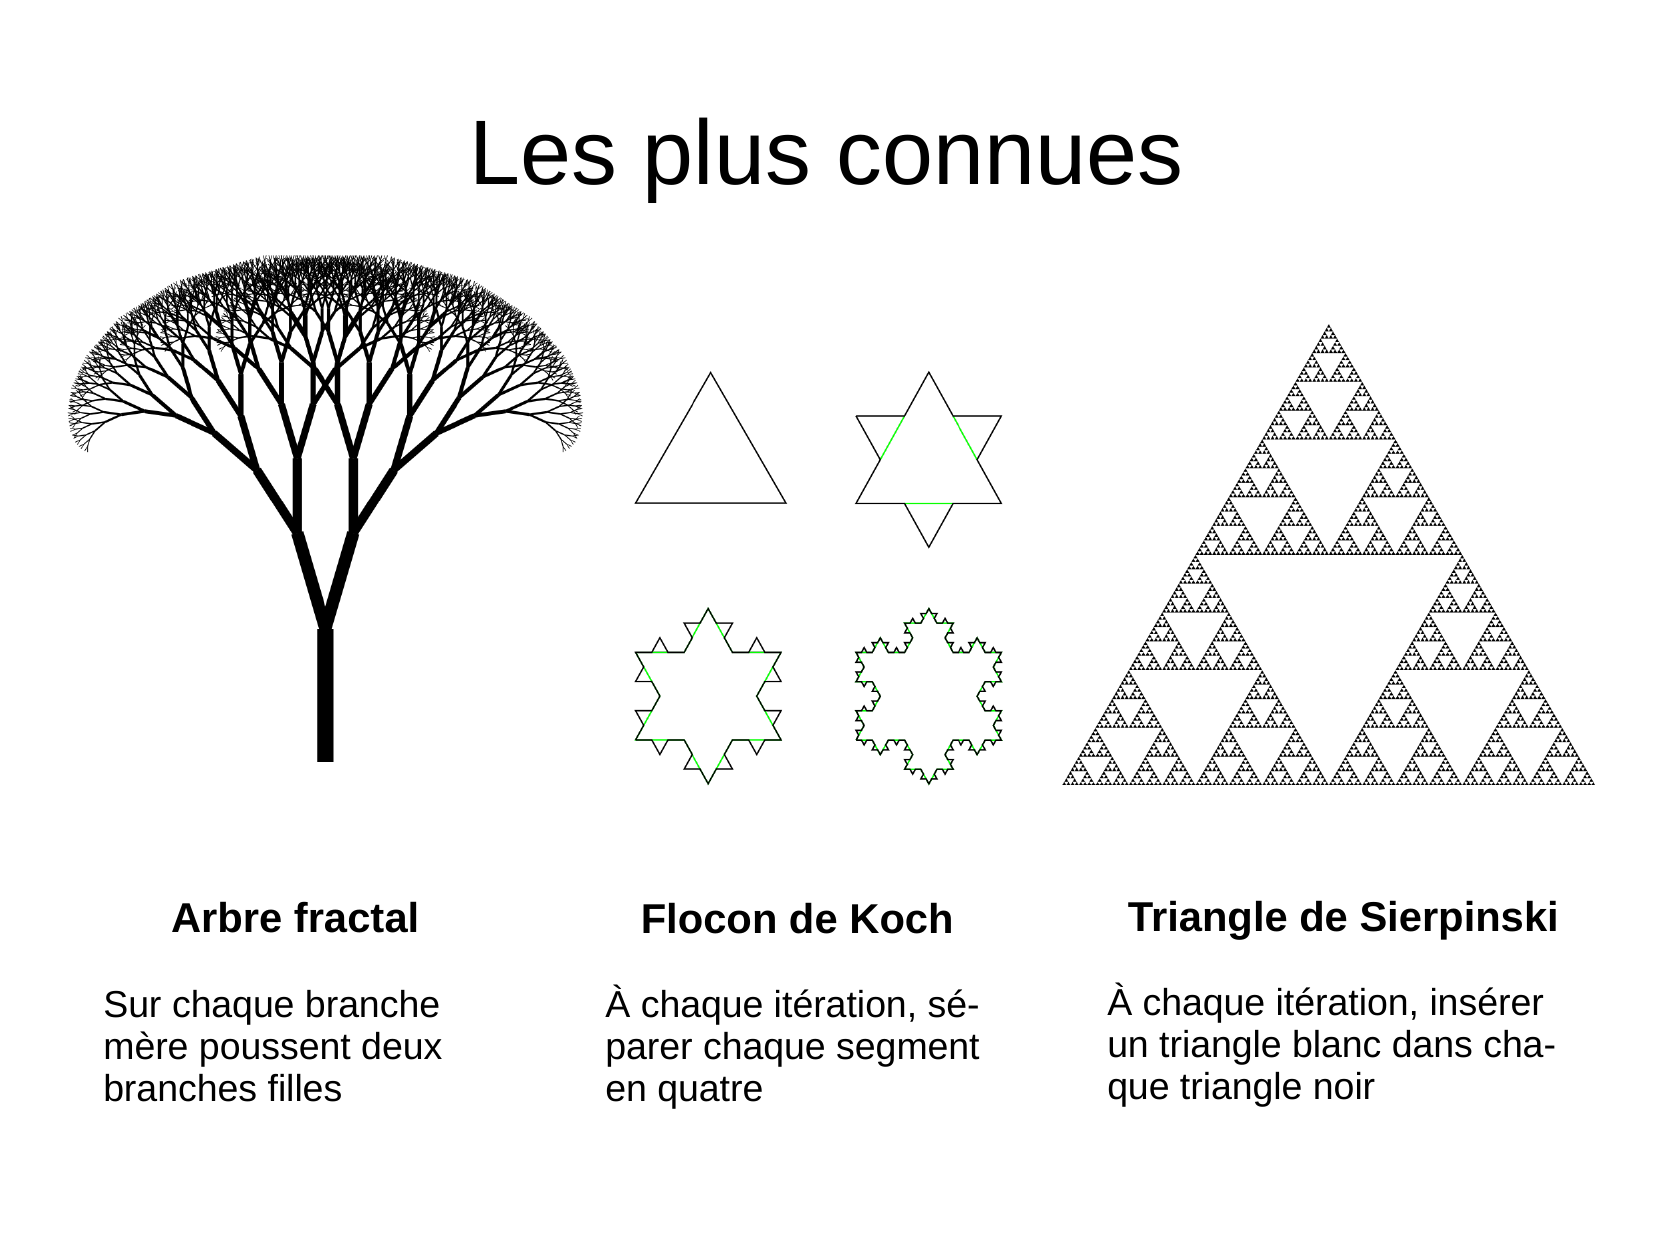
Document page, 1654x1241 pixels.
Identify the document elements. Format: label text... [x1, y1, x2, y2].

text_box Triangle de Sierpinski À chaque itération, insérer un triangle blanc dans cha-que triangle noir [1092, 885, 1595, 1116]
title Les plus connues [82, 49, 1571, 257]
text_box Arbre fractal Sur chaque branche mère poussent deux branches filles [88, 887, 502, 1118]
text_box Flocon de Koch À chaque itération, sé-parer chaque segment en quatre [590, 888, 1004, 1118]
picture [59, 236, 1595, 857]
